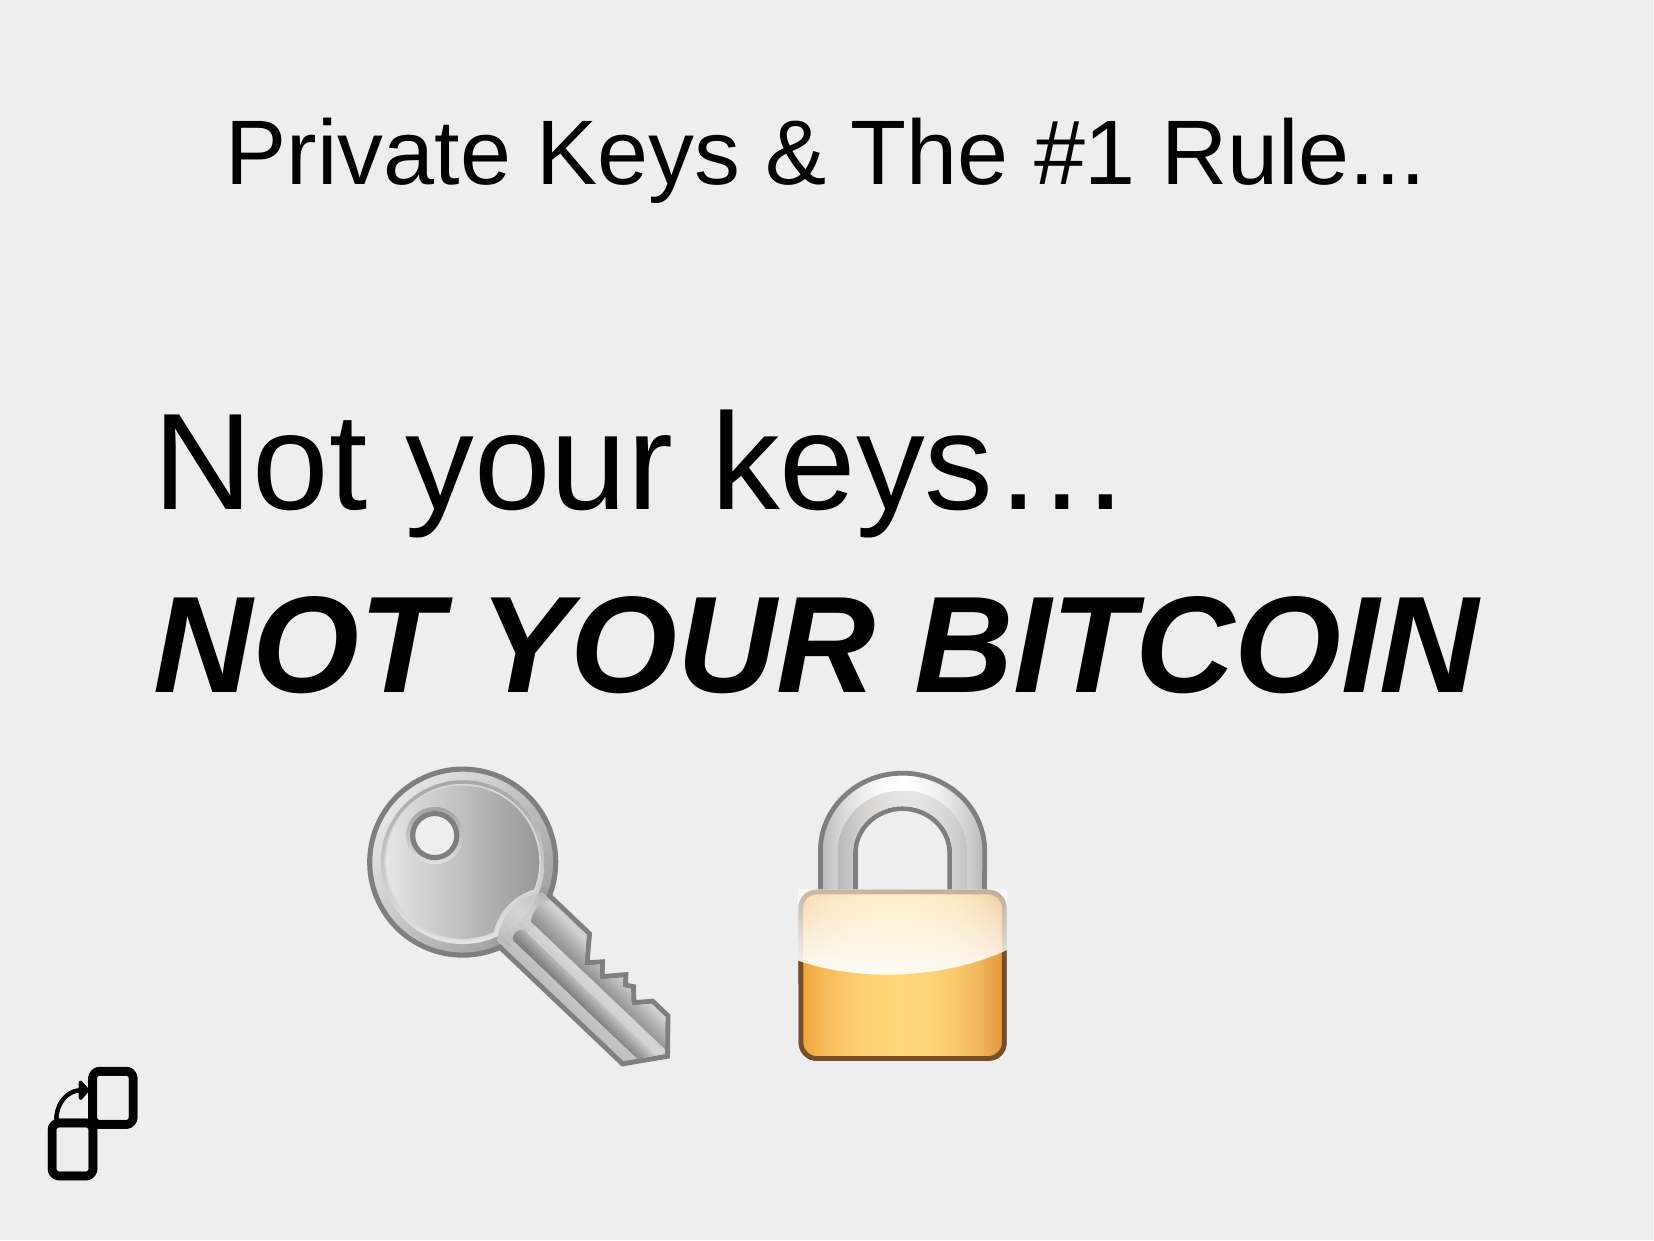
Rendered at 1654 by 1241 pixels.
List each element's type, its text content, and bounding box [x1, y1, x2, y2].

list Not your keys… NOT YOUR BITCOIN [82, 290, 1571, 1010]
title Private Keys & The #1 Rule... [82, 49, 1571, 257]
picture [742, 757, 1066, 1081]
picture [345, 742, 691, 1088]
picture [30, 1062, 153, 1186]
